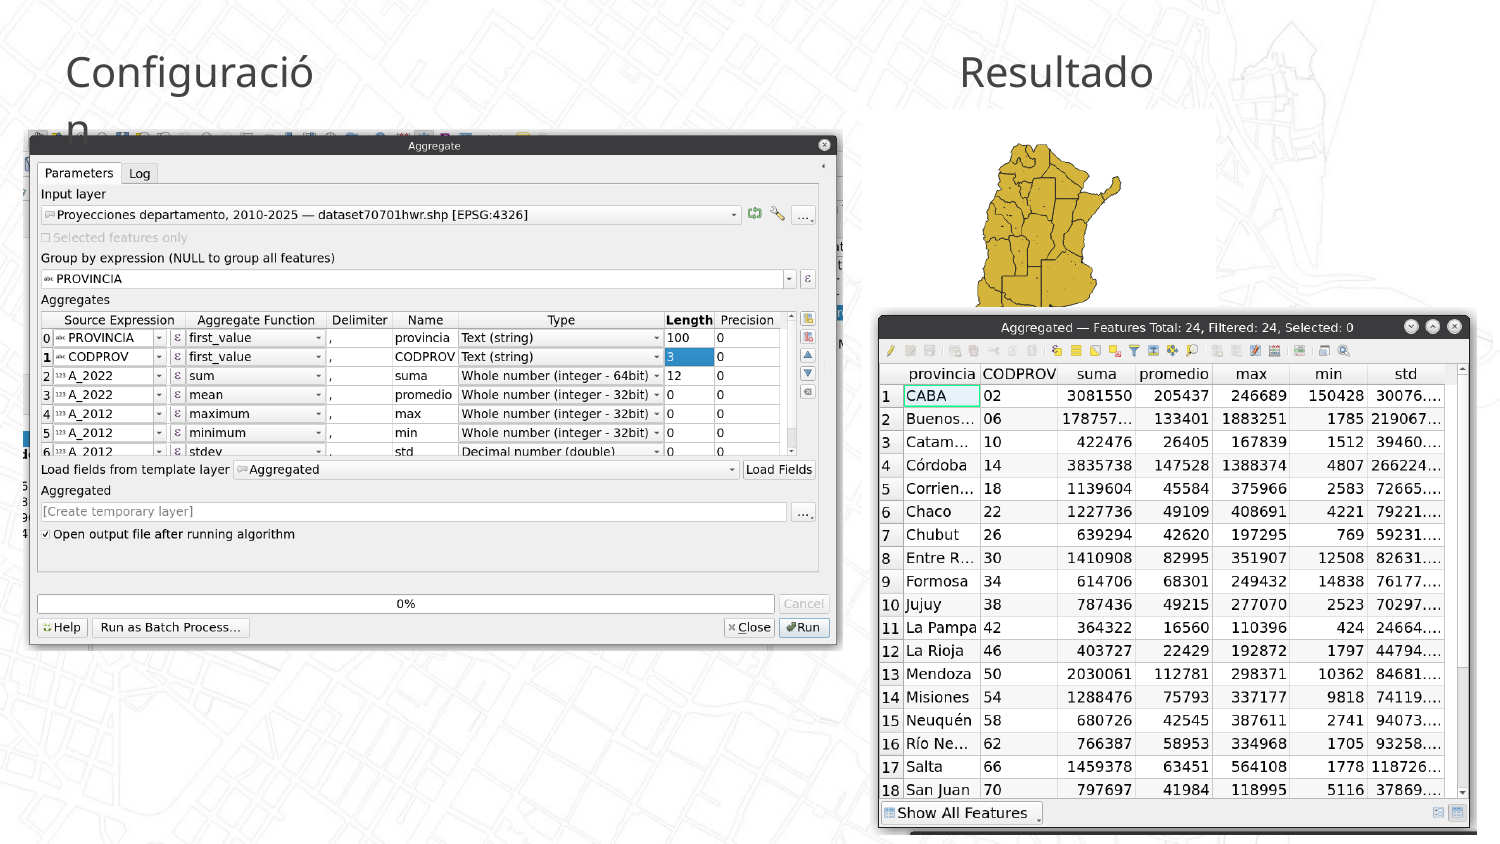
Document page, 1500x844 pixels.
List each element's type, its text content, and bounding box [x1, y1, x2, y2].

text_box Resultado [944, 35, 1500, 252]
picture [0, 0, 1500, 844]
text_box Configuración [50, 35, 355, 151]
